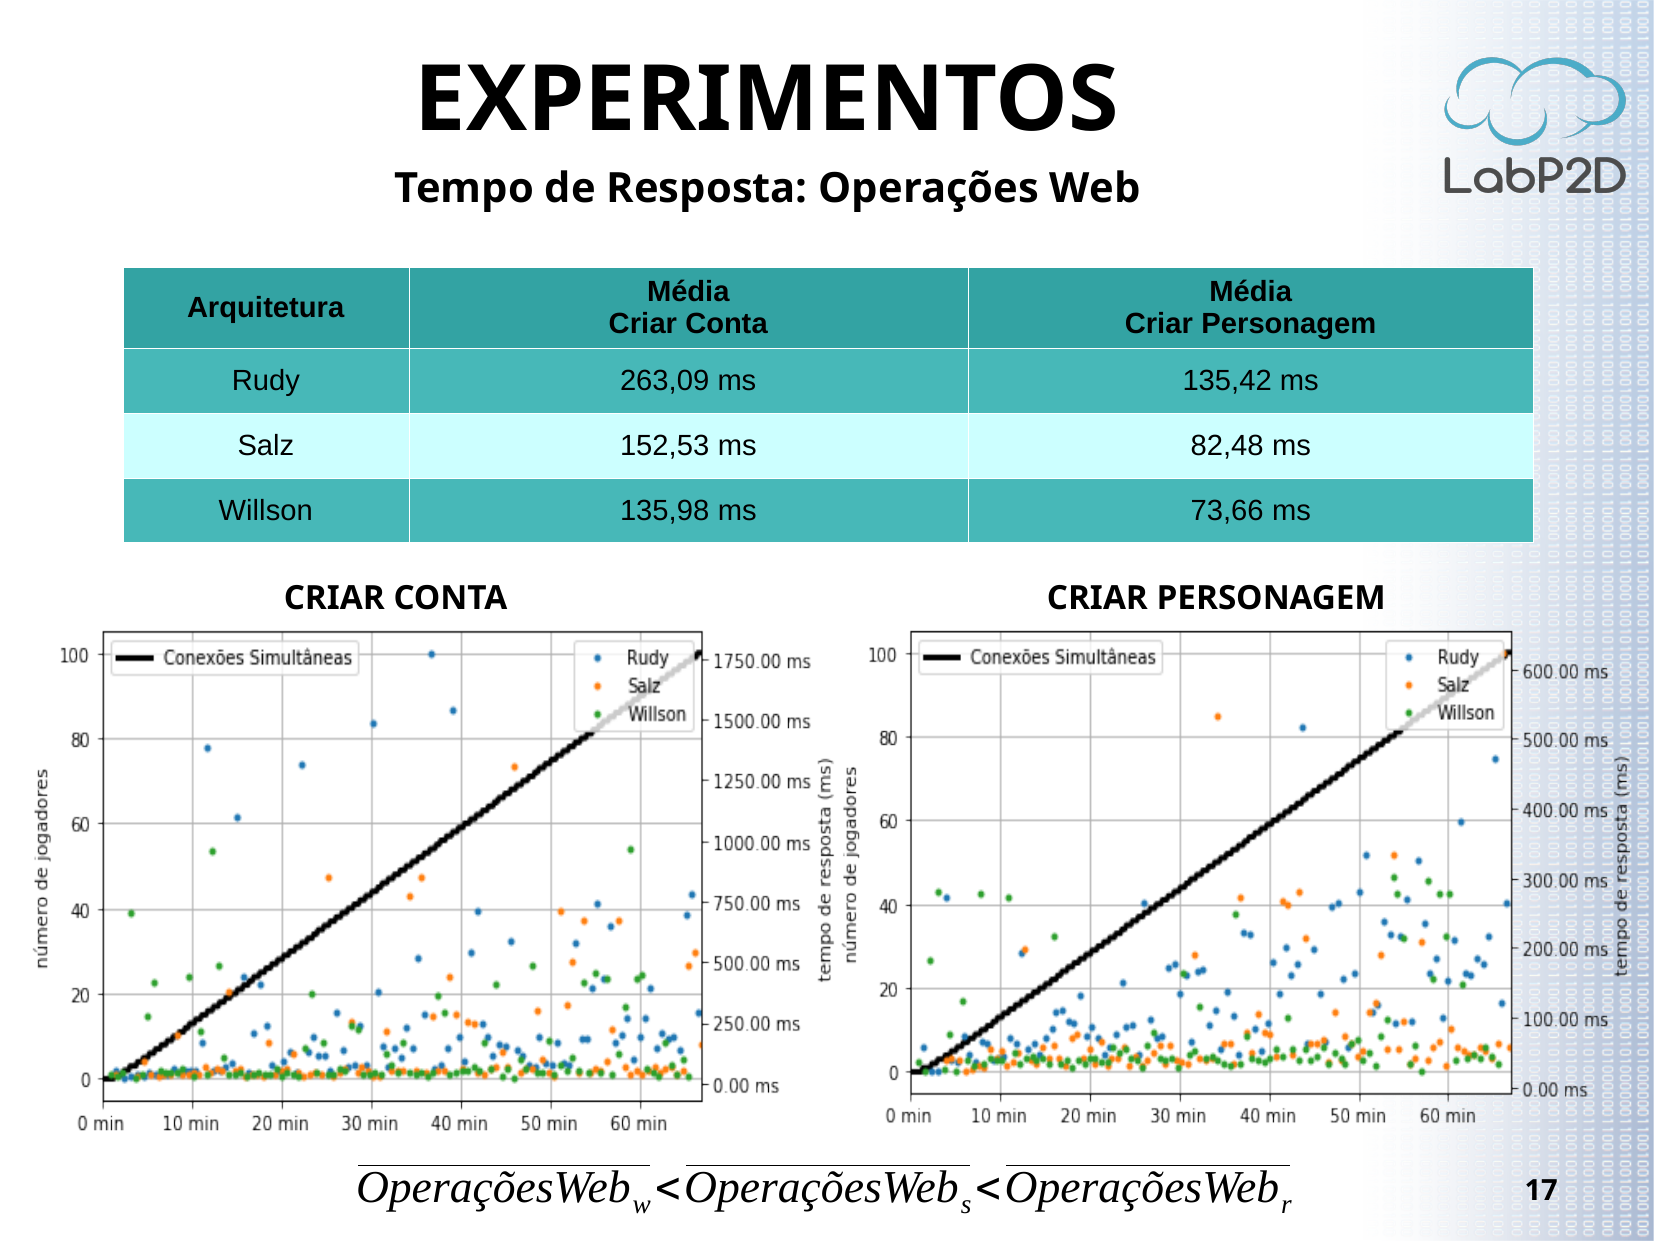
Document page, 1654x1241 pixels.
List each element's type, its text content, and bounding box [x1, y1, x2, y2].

table_cell 82,48 ms [969, 414, 1533, 478]
table_cell 135,42 ms [969, 349, 1533, 413]
table_header Média Criar Conta [410, 268, 968, 348]
table_cell Salz [124, 414, 409, 478]
picture [23, 1, 1654, 1240]
table_cell 73,66 ms [969, 479, 1533, 542]
table_header Arquitetura [124, 268, 409, 348]
table_cell 263,09 ms [410, 349, 968, 413]
table_cell Willson [124, 479, 409, 542]
text_box CRIAR PERSONAGEM [933, 566, 1501, 621]
table_header Média Criar Personagem [969, 268, 1533, 348]
title EXPERIMENTOS Tempo de Resposta: Operações Web [82, 19, 1453, 227]
table_cell 152,53 ms [410, 414, 968, 478]
table_cell 135,98 ms [410, 479, 968, 542]
text_box CRIAR CONTA [112, 566, 680, 621]
chart [349, 1161, 1300, 1219]
table_cell Rudy [124, 349, 409, 413]
